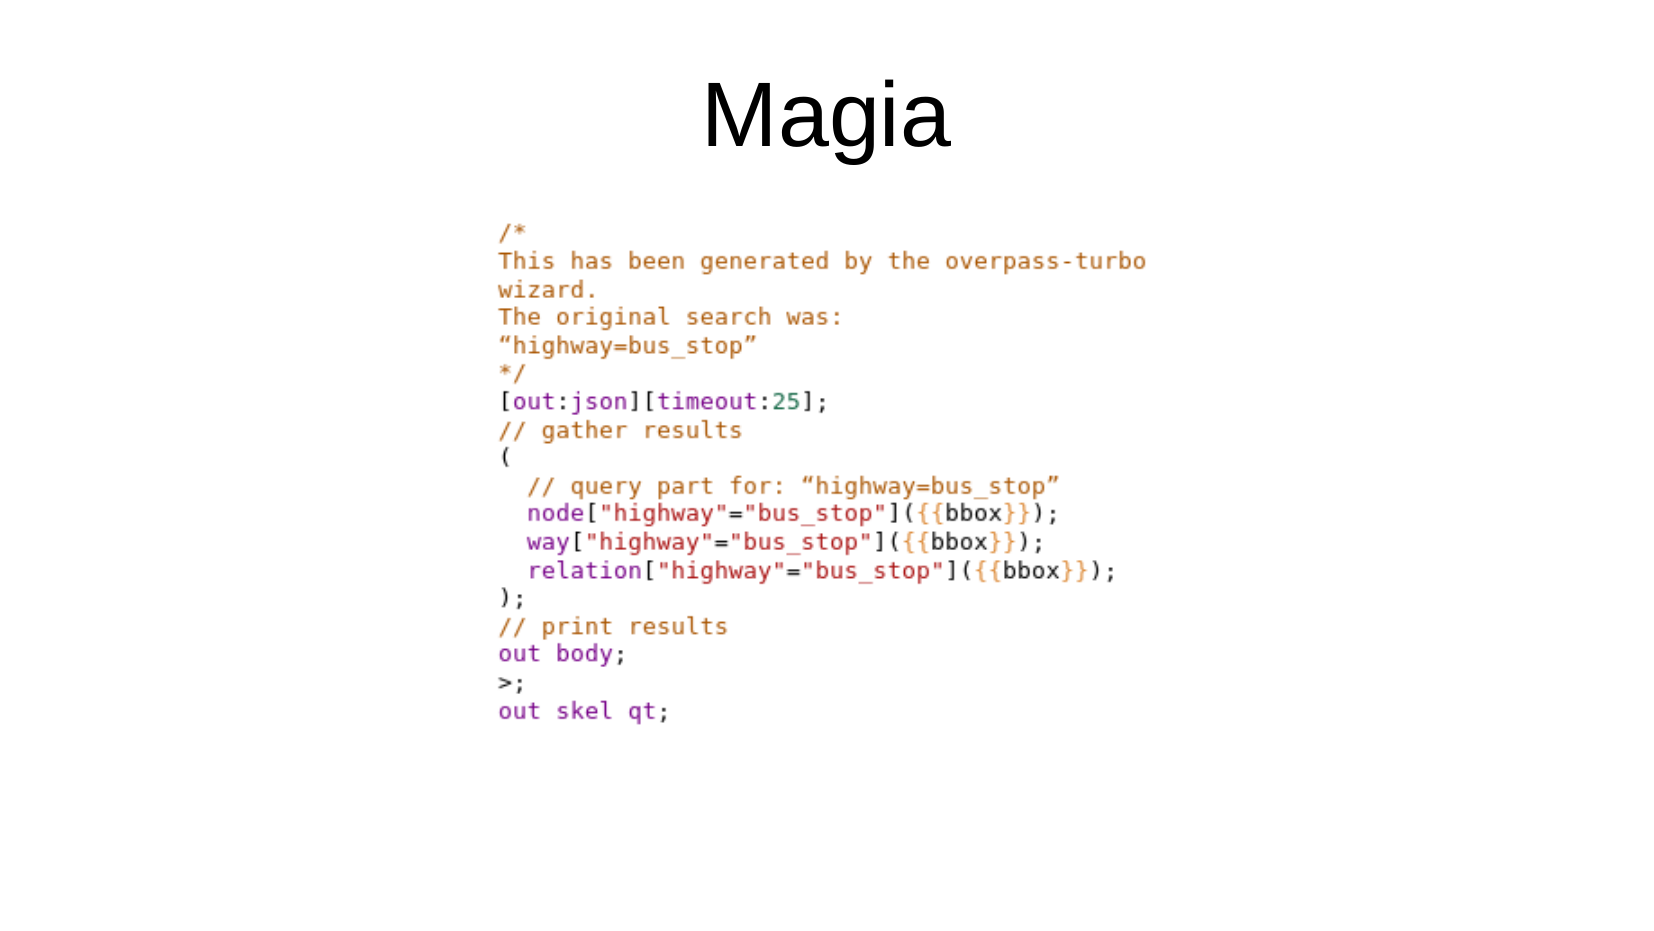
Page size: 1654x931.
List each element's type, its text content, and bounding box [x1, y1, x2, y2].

picture [486, 217, 1167, 757]
title Magia [82, 37, 1571, 193]
